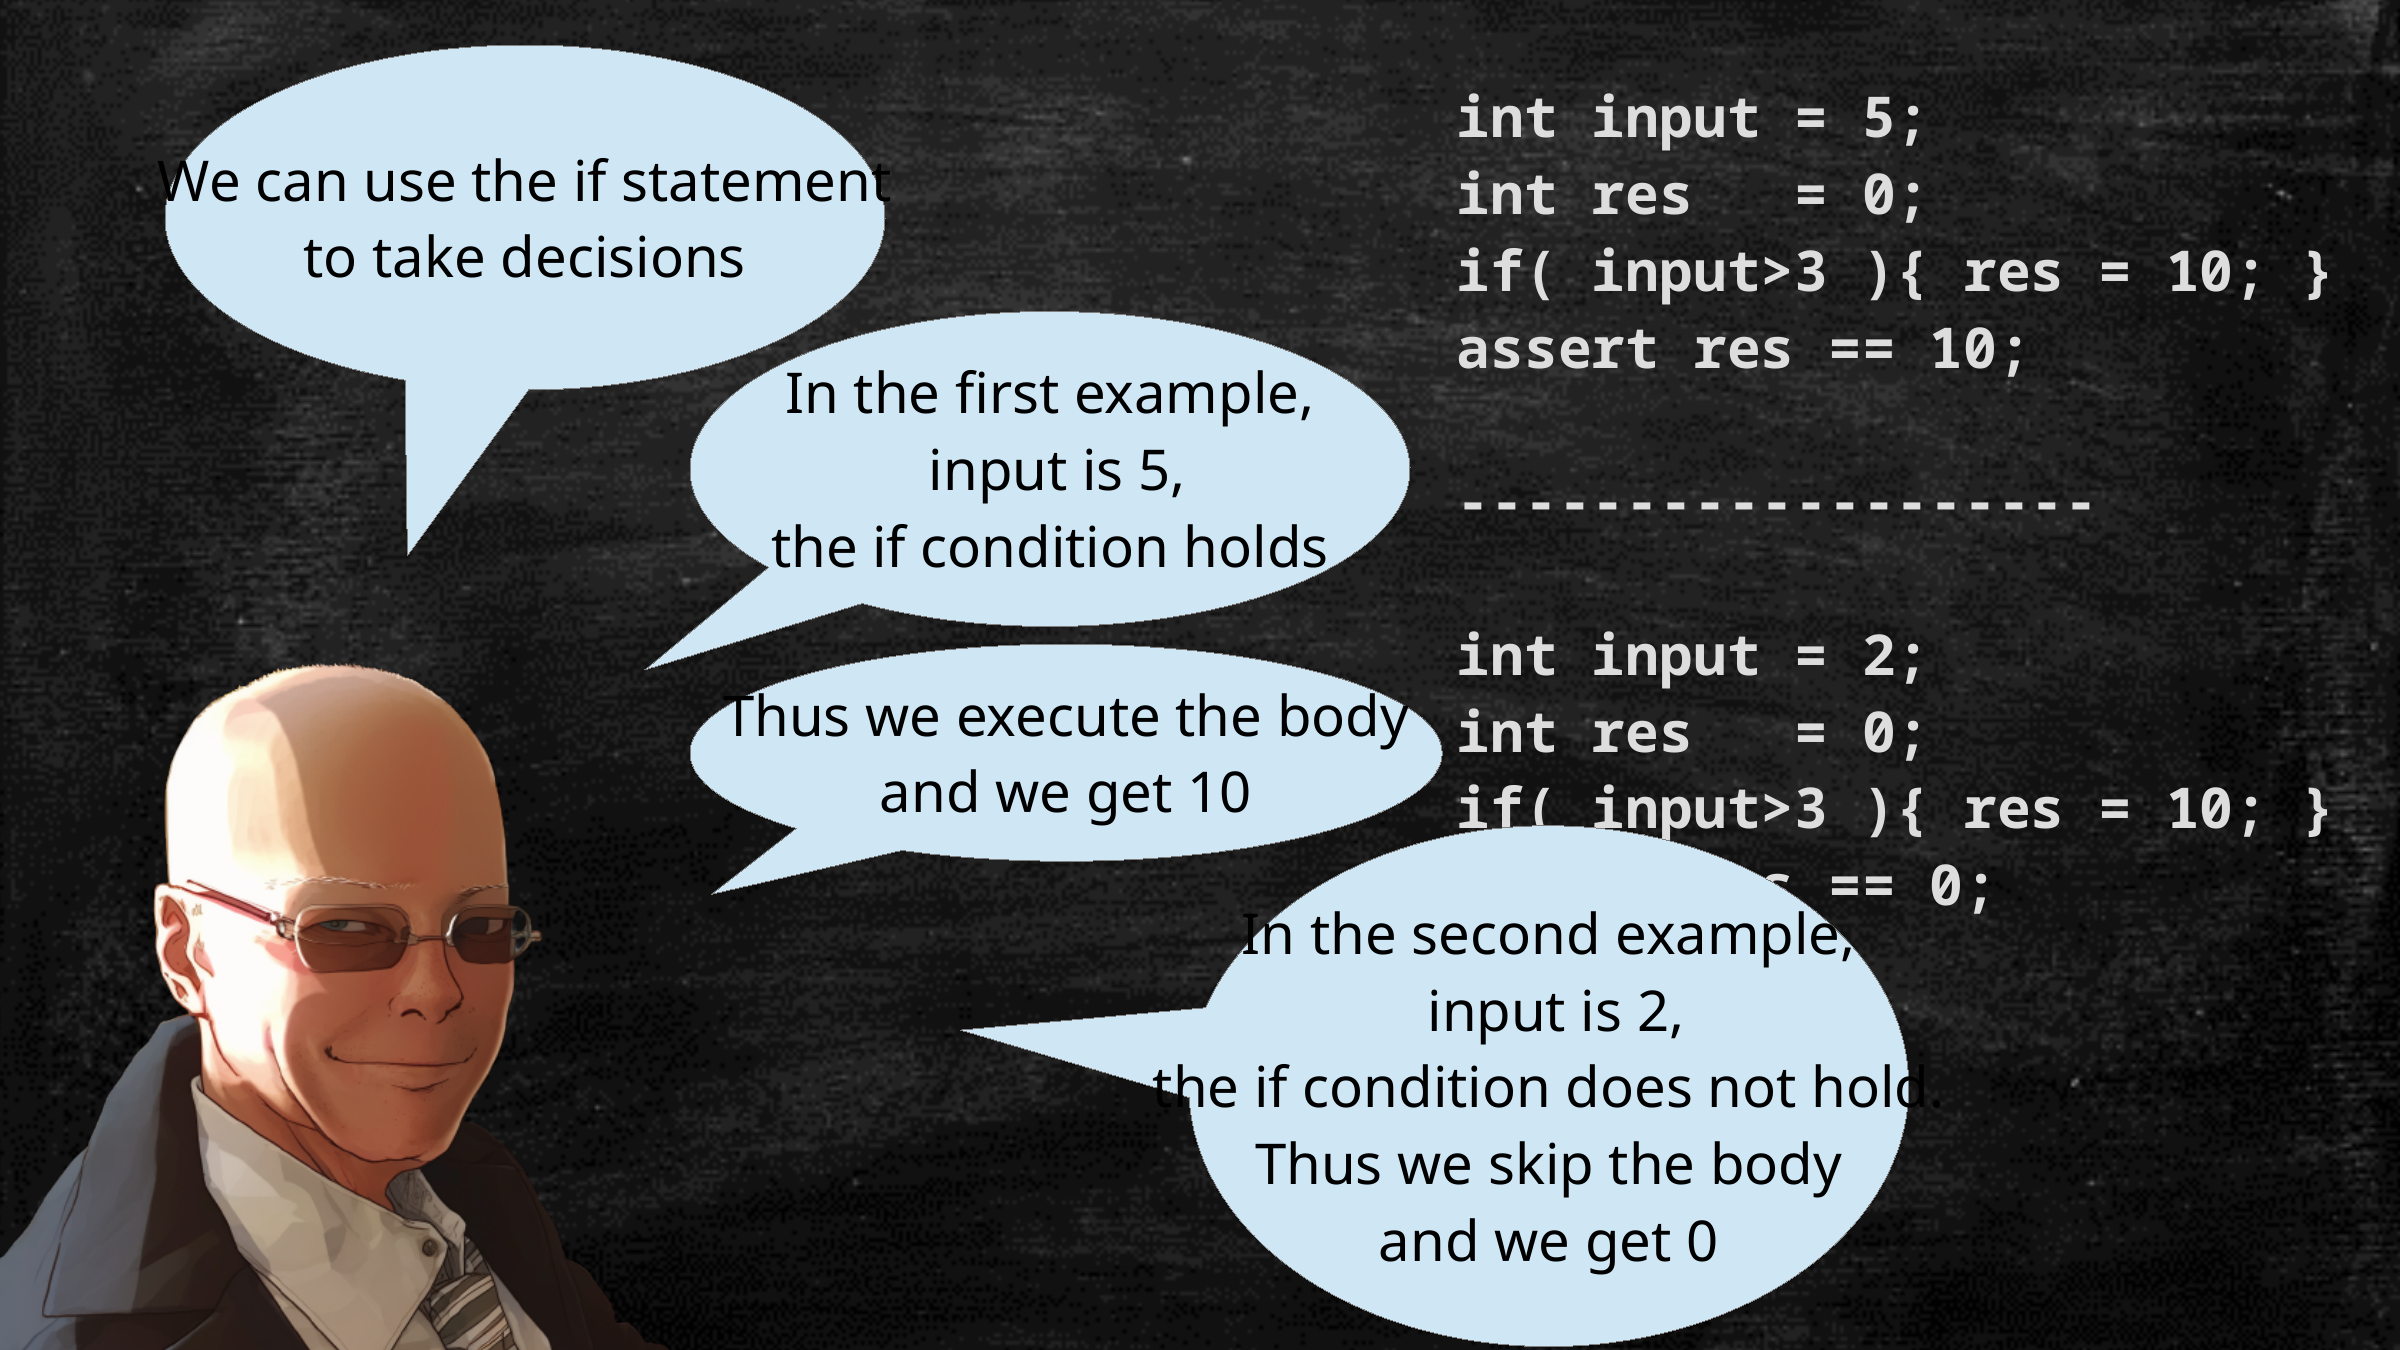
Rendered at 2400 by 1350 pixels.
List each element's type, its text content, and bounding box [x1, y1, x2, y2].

picture [0, 0, 2400, 1350]
picture [1909, 1080, 1919, 1103]
text_box int input = 5; int res = 0; if( input>3 ){ res = 10; } assert res == 10; ------------------- int input = 2; int res = 0; if( input>3 ){ res = 10; } assert res == 0; [1442, 70, 2400, 915]
text_box In the second example, input is 2, the if condition does not hold. Thus we skip the body and we get 0 [960, 825, 1909, 1347]
text_box We can use the if statement to take decisions [165, 45, 886, 556]
text_box In the first example, input is 5, the if condition holds [644, 311, 1411, 670]
text_box Thus we execute the body and we get 10 [690, 644, 1443, 895]
